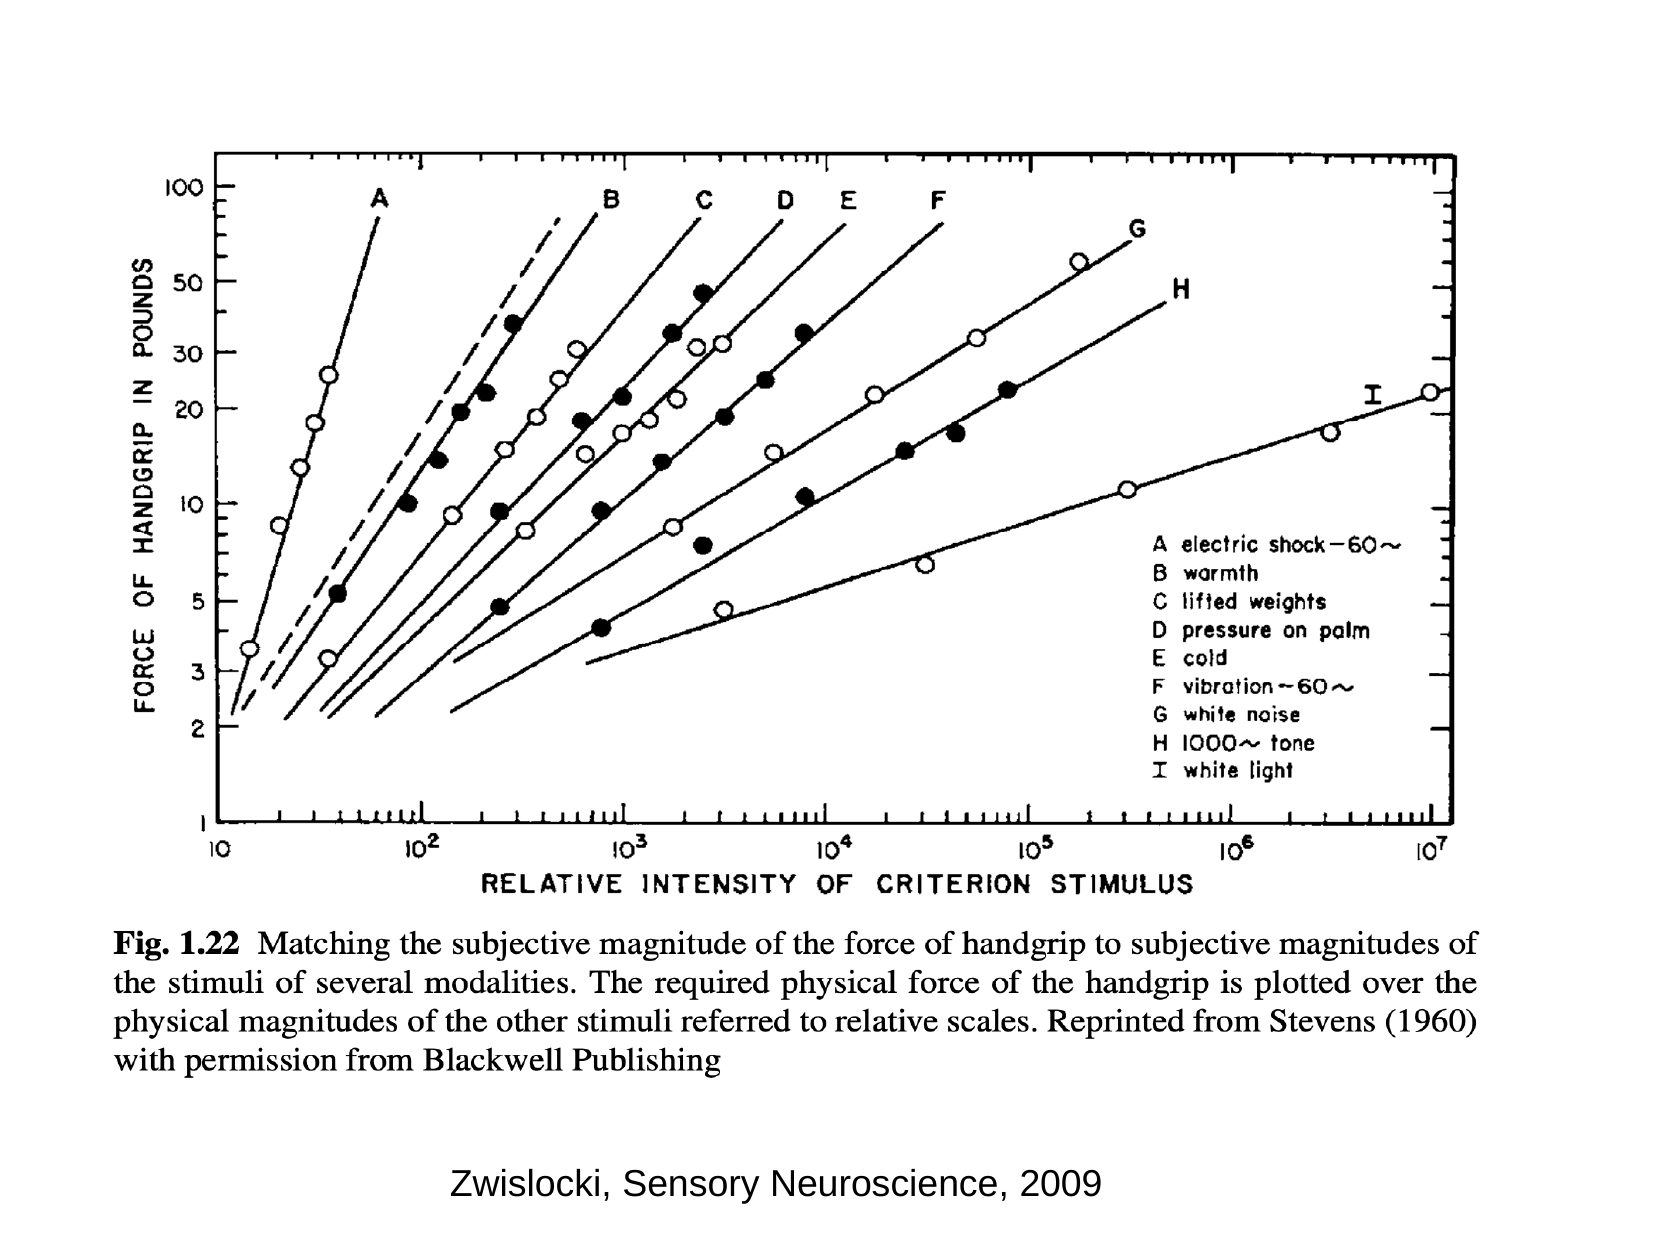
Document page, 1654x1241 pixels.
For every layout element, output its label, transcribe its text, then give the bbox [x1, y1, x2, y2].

text_box Zwislocki, Sensory Neuroscience, 2009 [435, 1155, 1120, 1227]
picture [0, 87, 1654, 1147]
